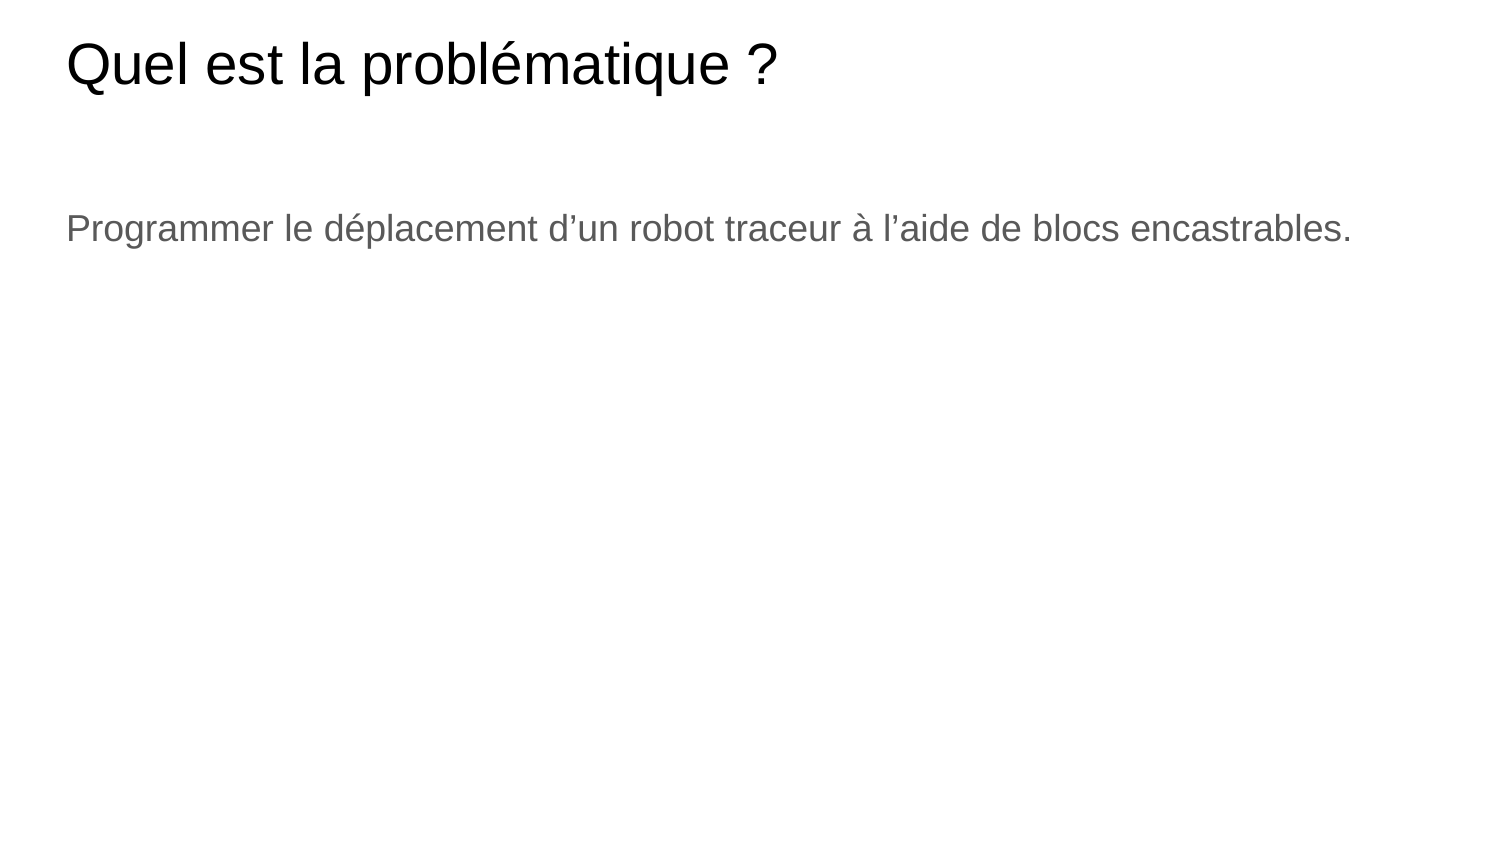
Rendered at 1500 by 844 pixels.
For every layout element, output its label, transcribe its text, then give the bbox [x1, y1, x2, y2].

list Programmer le déplacement d’un robot traceur à l’aide de blocs encastrables. [51, 189, 1449, 750]
title Quel est la problématique ? [51, 11, 1449, 106]
